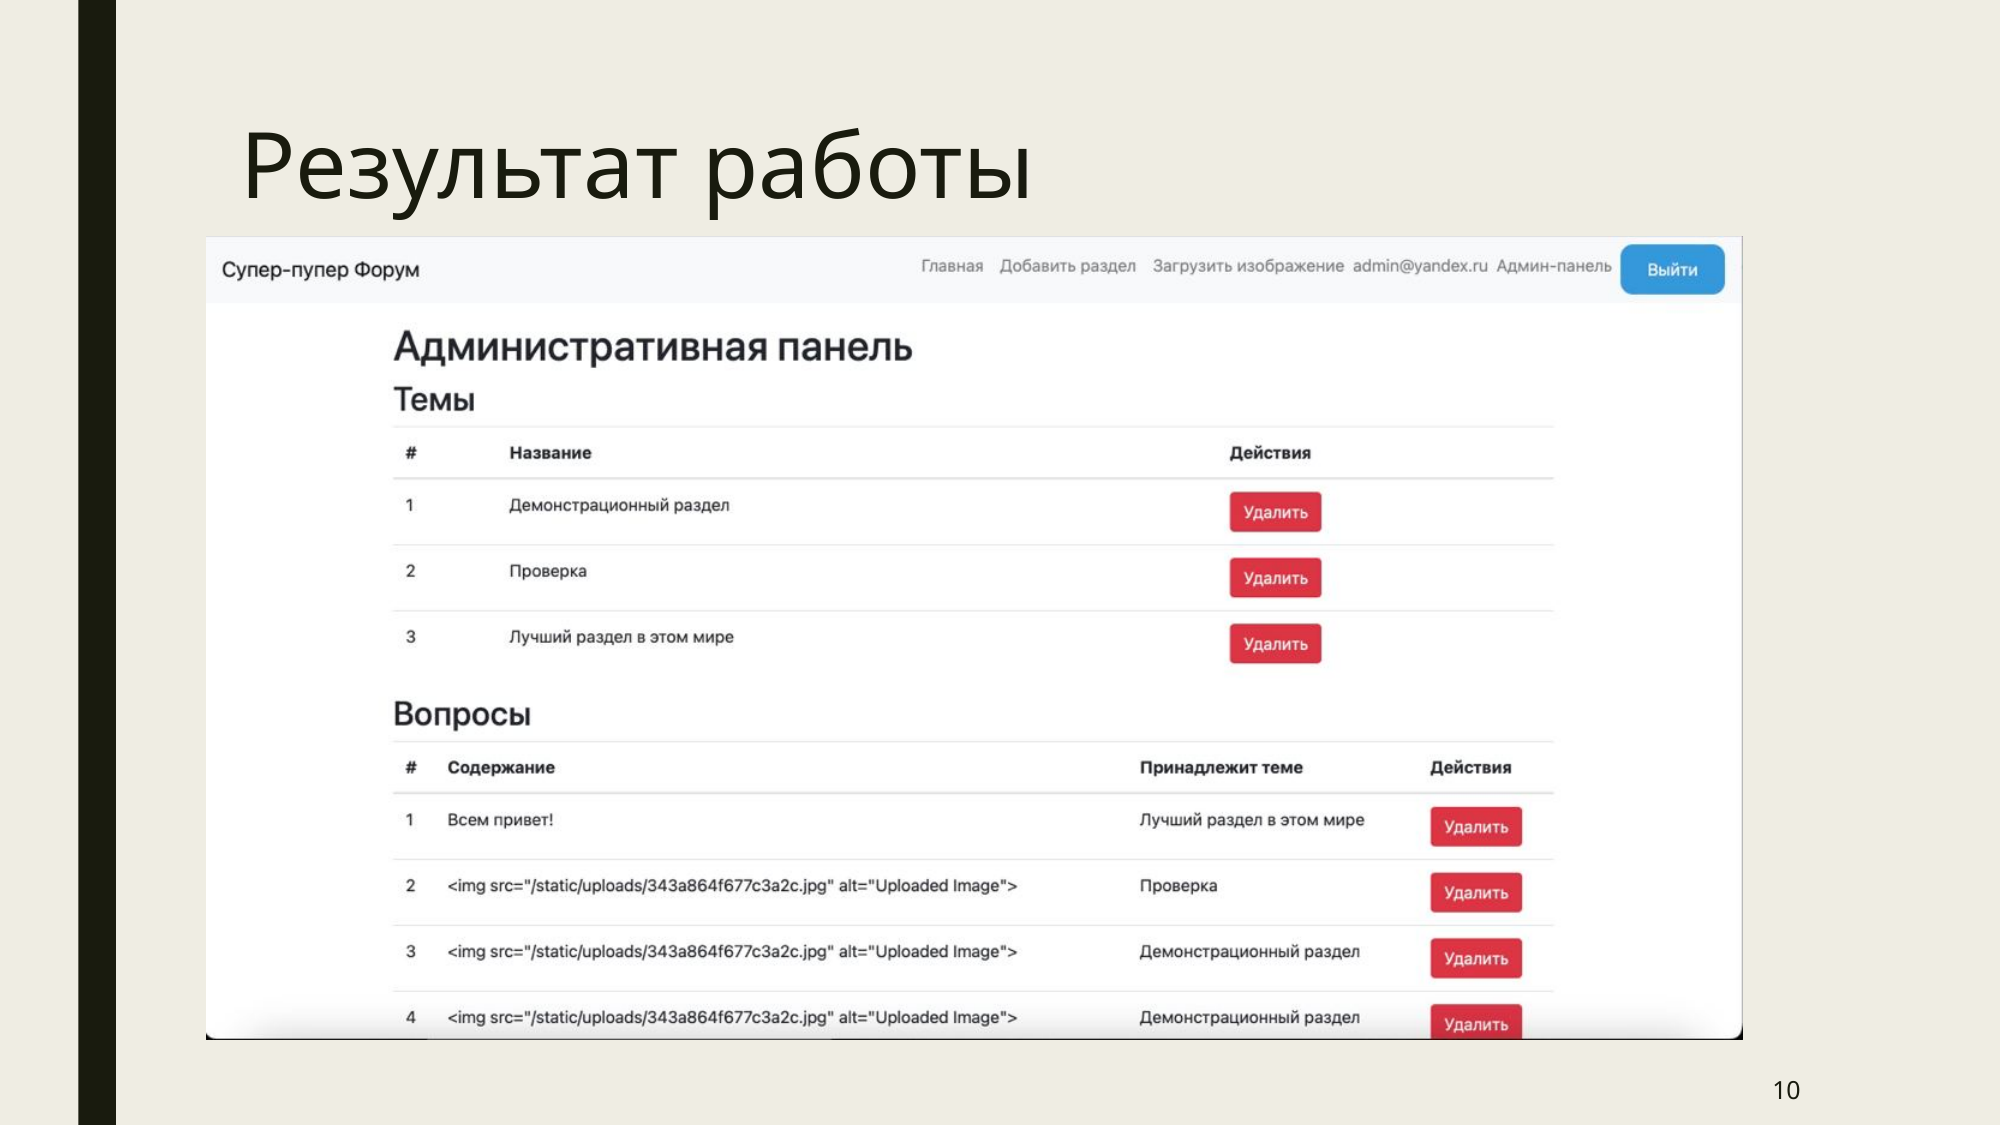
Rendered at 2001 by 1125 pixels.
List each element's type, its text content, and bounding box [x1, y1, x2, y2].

picture [206, 236, 1743, 1040]
title Результат работы [225, 112, 1800, 357]
